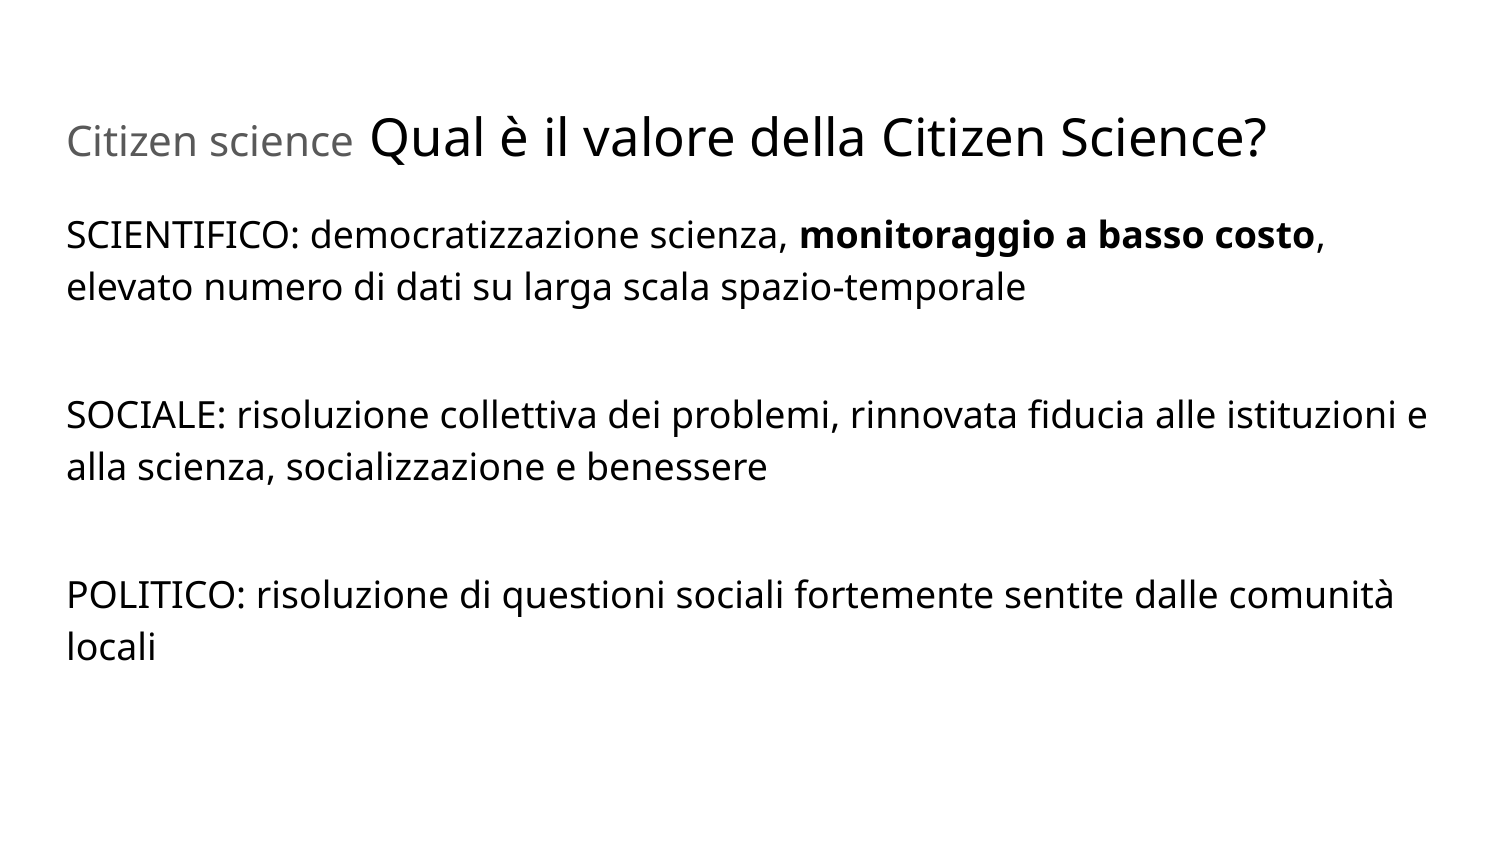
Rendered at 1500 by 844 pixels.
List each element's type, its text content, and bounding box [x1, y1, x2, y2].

title Citizen science Qual è il valore della Citizen Science? [51, 72, 1449, 167]
list SCIENTIFICO: democratizzazione scienza, monitoraggio a basso costo, elevato numero di dati su larga scala spazio-temporale SOCIALE: risoluzione collettiva dei problemi, rinnovata fiducia alle istituzioni e alla scienza, socializzazione e benessere POLITICO: risoluzione di questioni sociali fortemente sentite dalle comunità locali [51, 189, 1449, 750]
